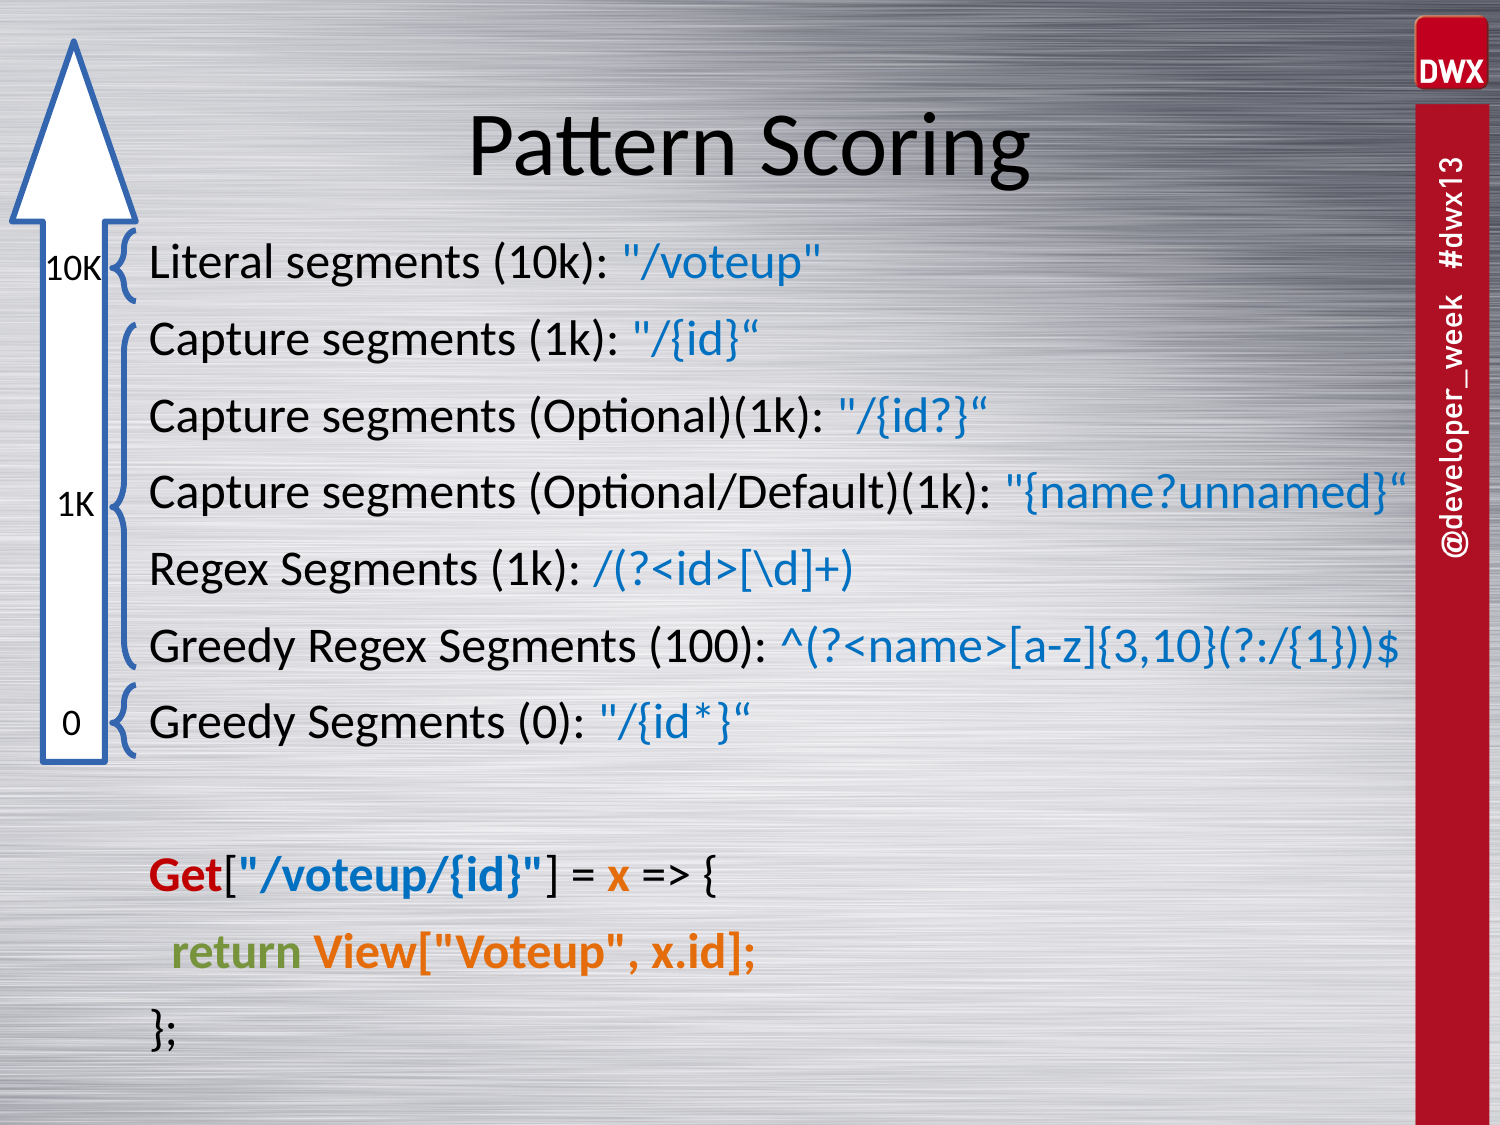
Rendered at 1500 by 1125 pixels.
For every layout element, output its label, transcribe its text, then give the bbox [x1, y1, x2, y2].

text_box [11, 41, 136, 235]
text_box 1K [41, 471, 110, 532]
text_box [42, 532, 105, 762]
title Pattern Scoring [76, 45, 1426, 221]
picture [0, 0, 1500, 1125]
text_box 0 [47, 690, 96, 751]
list Literal segments (10k): "/voteup" Capture segments (1k): "/{id}“ Capture segments (Optional)(1k): "/{id?}“ Capture segments (Optional/Default)(1k): "{name?unnamed}“ Regex Segments (1k): /(?<id>[\d]+) Greedy Regex Segments (100): ^(?<name>[a-z]{3,10}(?:/{1}))$ Greedy Segments (0): "/{id*}“ Get["/voteup/{id}"] = x => { return View["Voteup", x.id]; }; [134, 221, 1485, 1099]
text_box [42, 296, 105, 471]
title Pattern Scoring [105, 222, 134, 233]
text_box 10K [29, 235, 117, 296]
